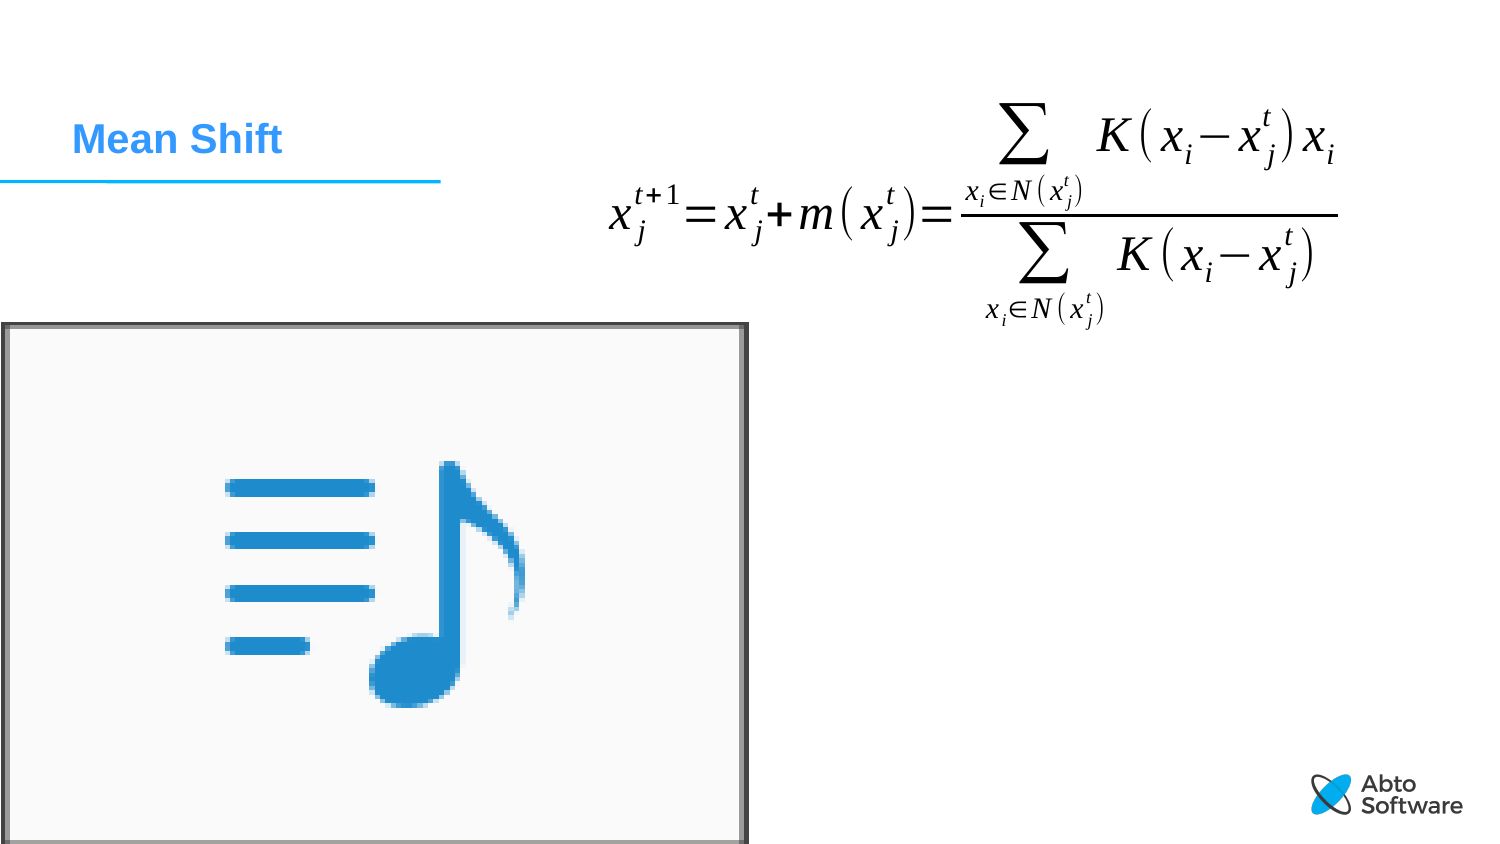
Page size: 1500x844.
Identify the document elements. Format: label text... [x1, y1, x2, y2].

picture [1299, 771, 1474, 817]
title Mean Shift [71, 68, 1311, 210]
text_box [0, 320, 751, 844]
chart [600, 100, 1347, 331]
